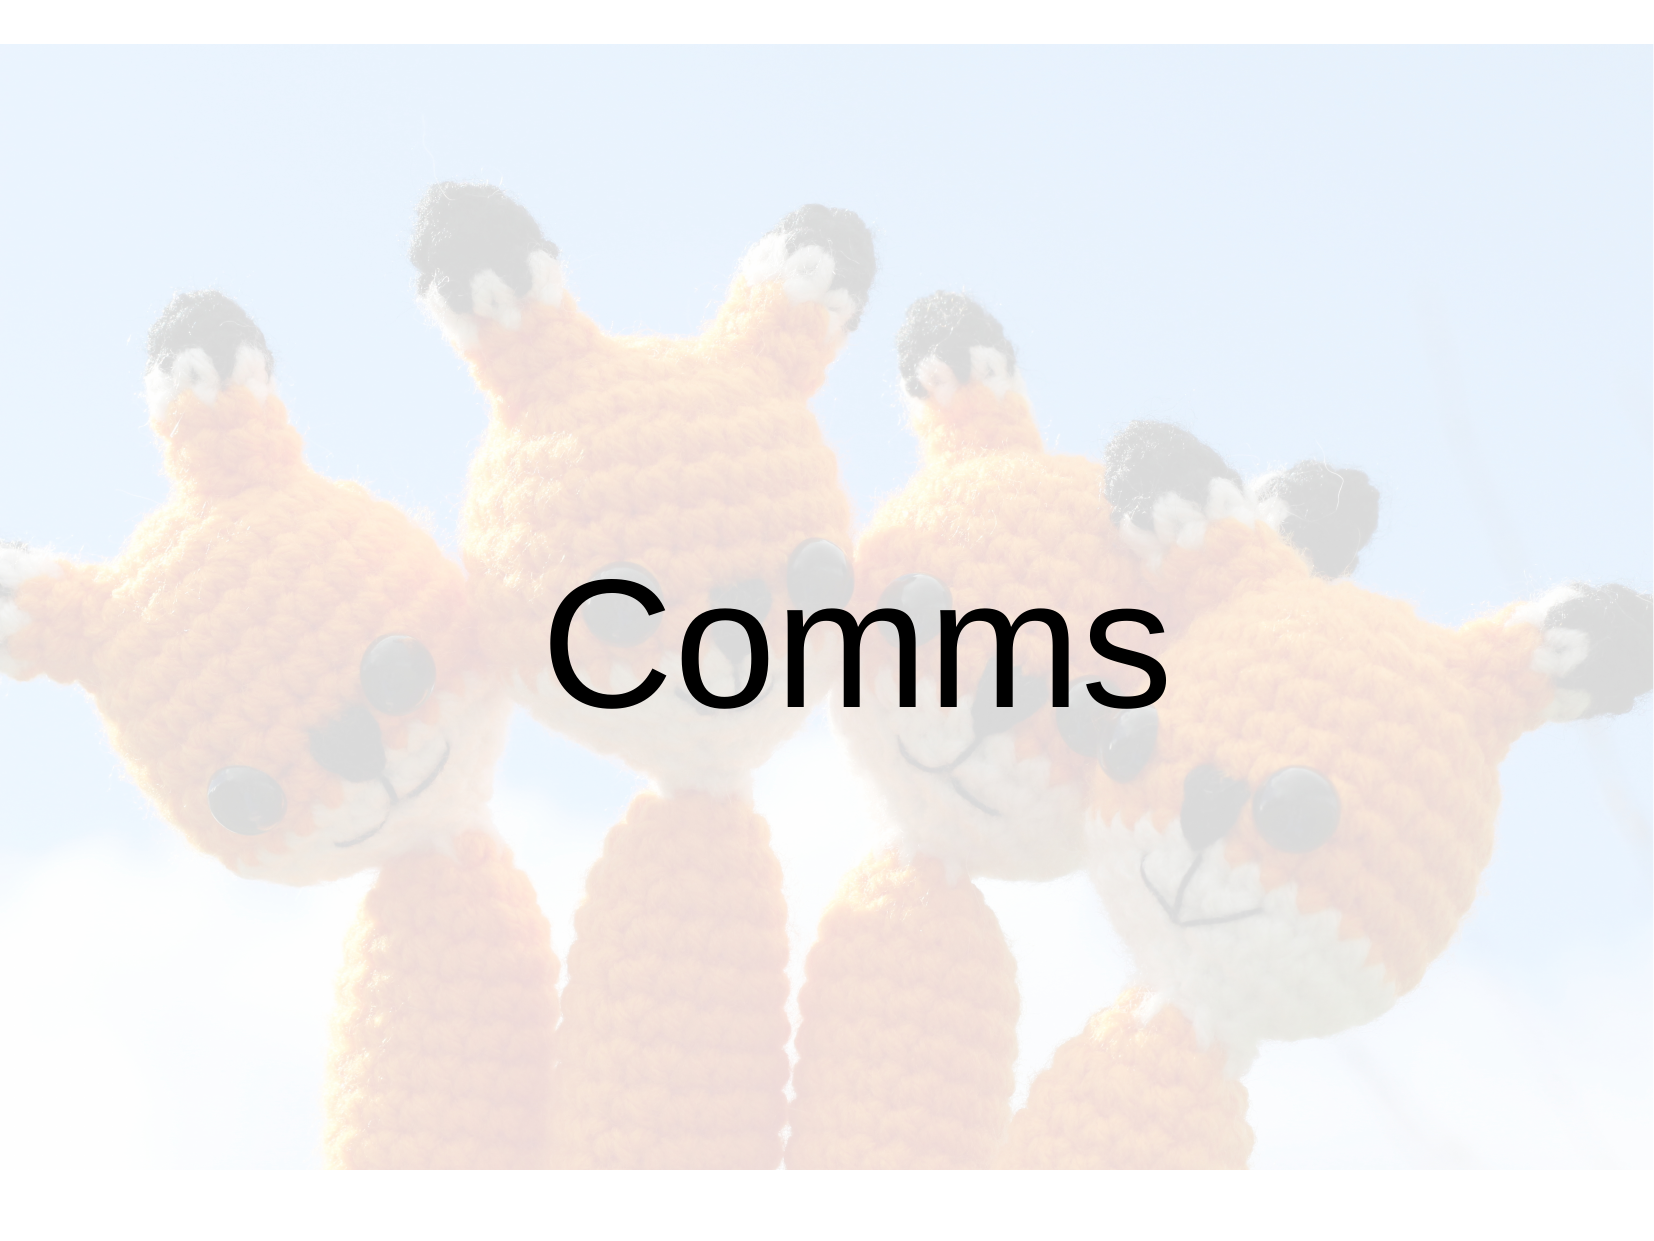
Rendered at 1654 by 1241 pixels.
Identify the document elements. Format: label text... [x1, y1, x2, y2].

title Comms [135, 540, 1624, 748]
picture [0, 44, 1654, 1171]
